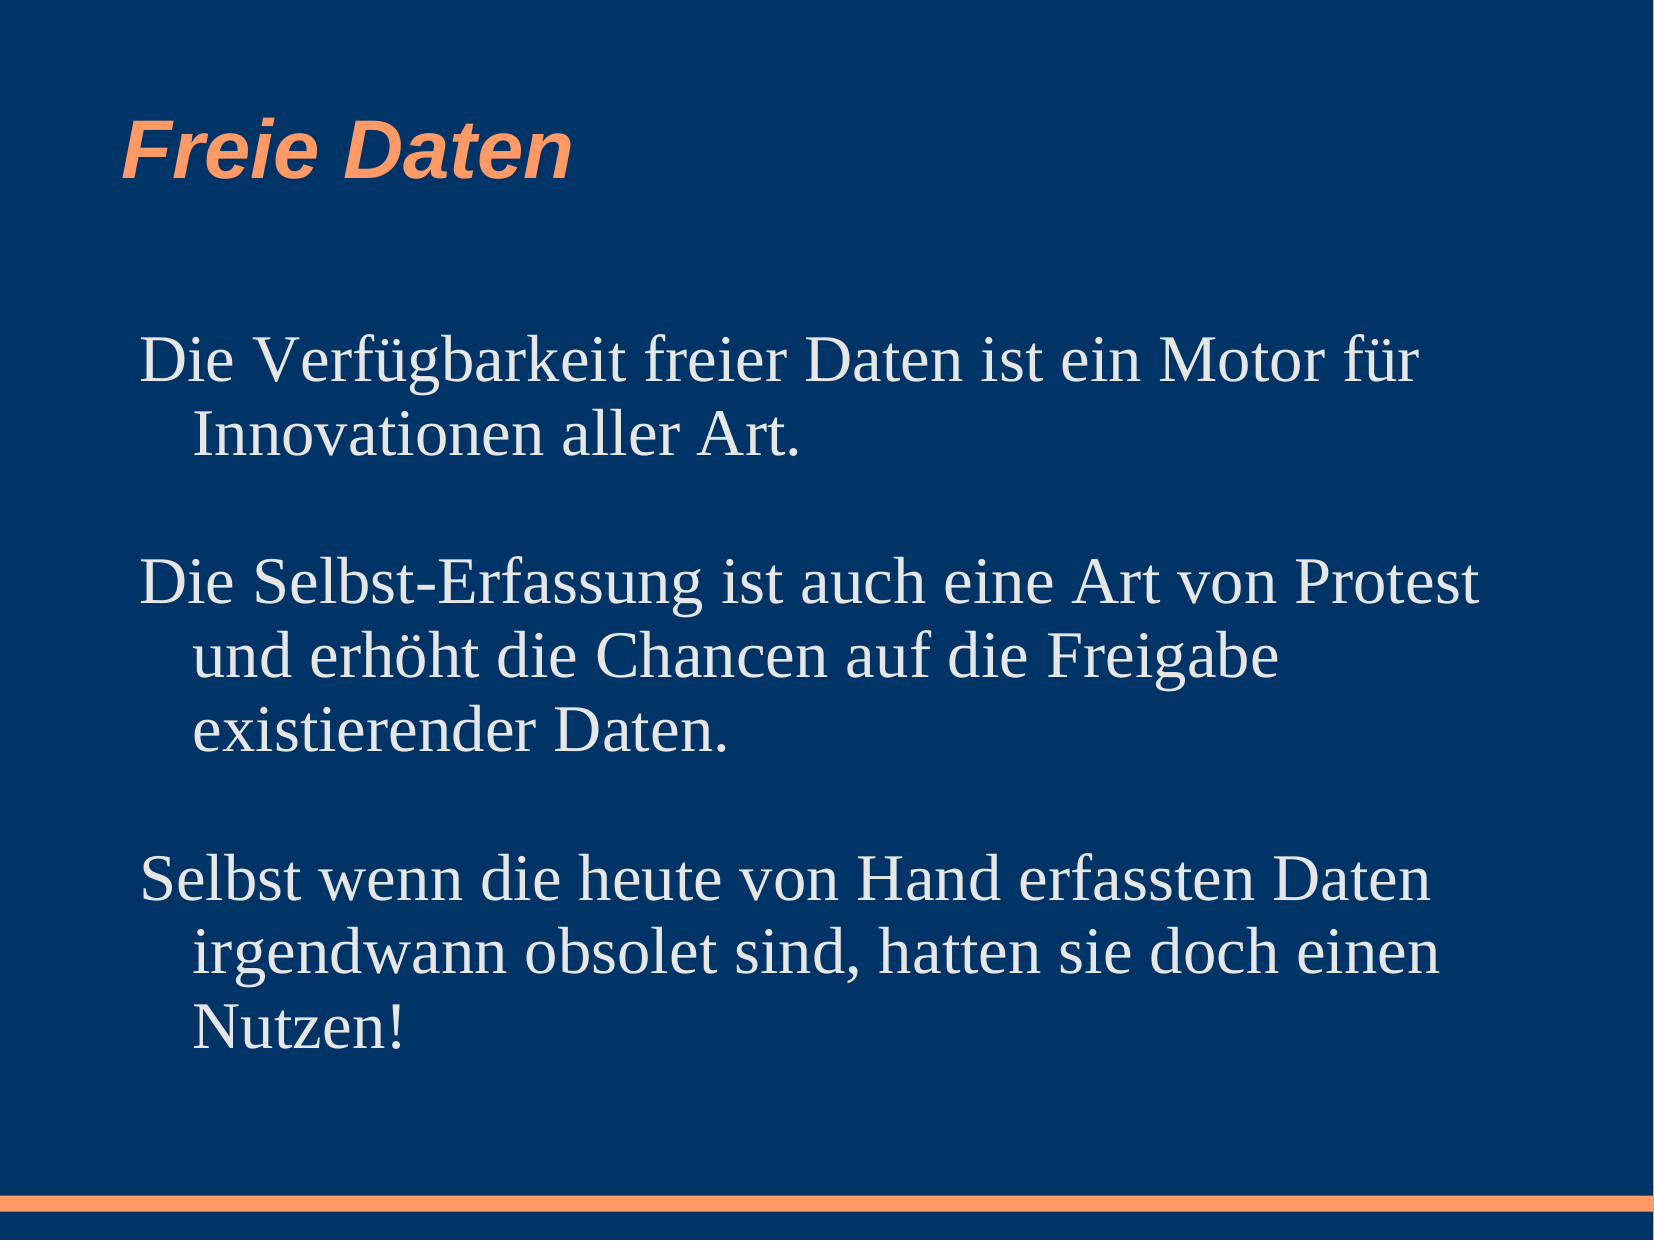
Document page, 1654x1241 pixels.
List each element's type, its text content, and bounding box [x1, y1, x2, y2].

title Freie Daten [121, 53, 1534, 247]
list Die Verfügbarkeit freier Daten ist ein Motor für Innovationen aller Art. Die Selbst-Erfassung ist auch eine Art von Protest und erhöht die Chancen auf die Freigabe existierender Daten. Selbst wenn die heute von Hand erfassten Daten irgendwann obsolet sind, hatten sie doch einen Nutzen! [121, 322, 1561, 1118]
